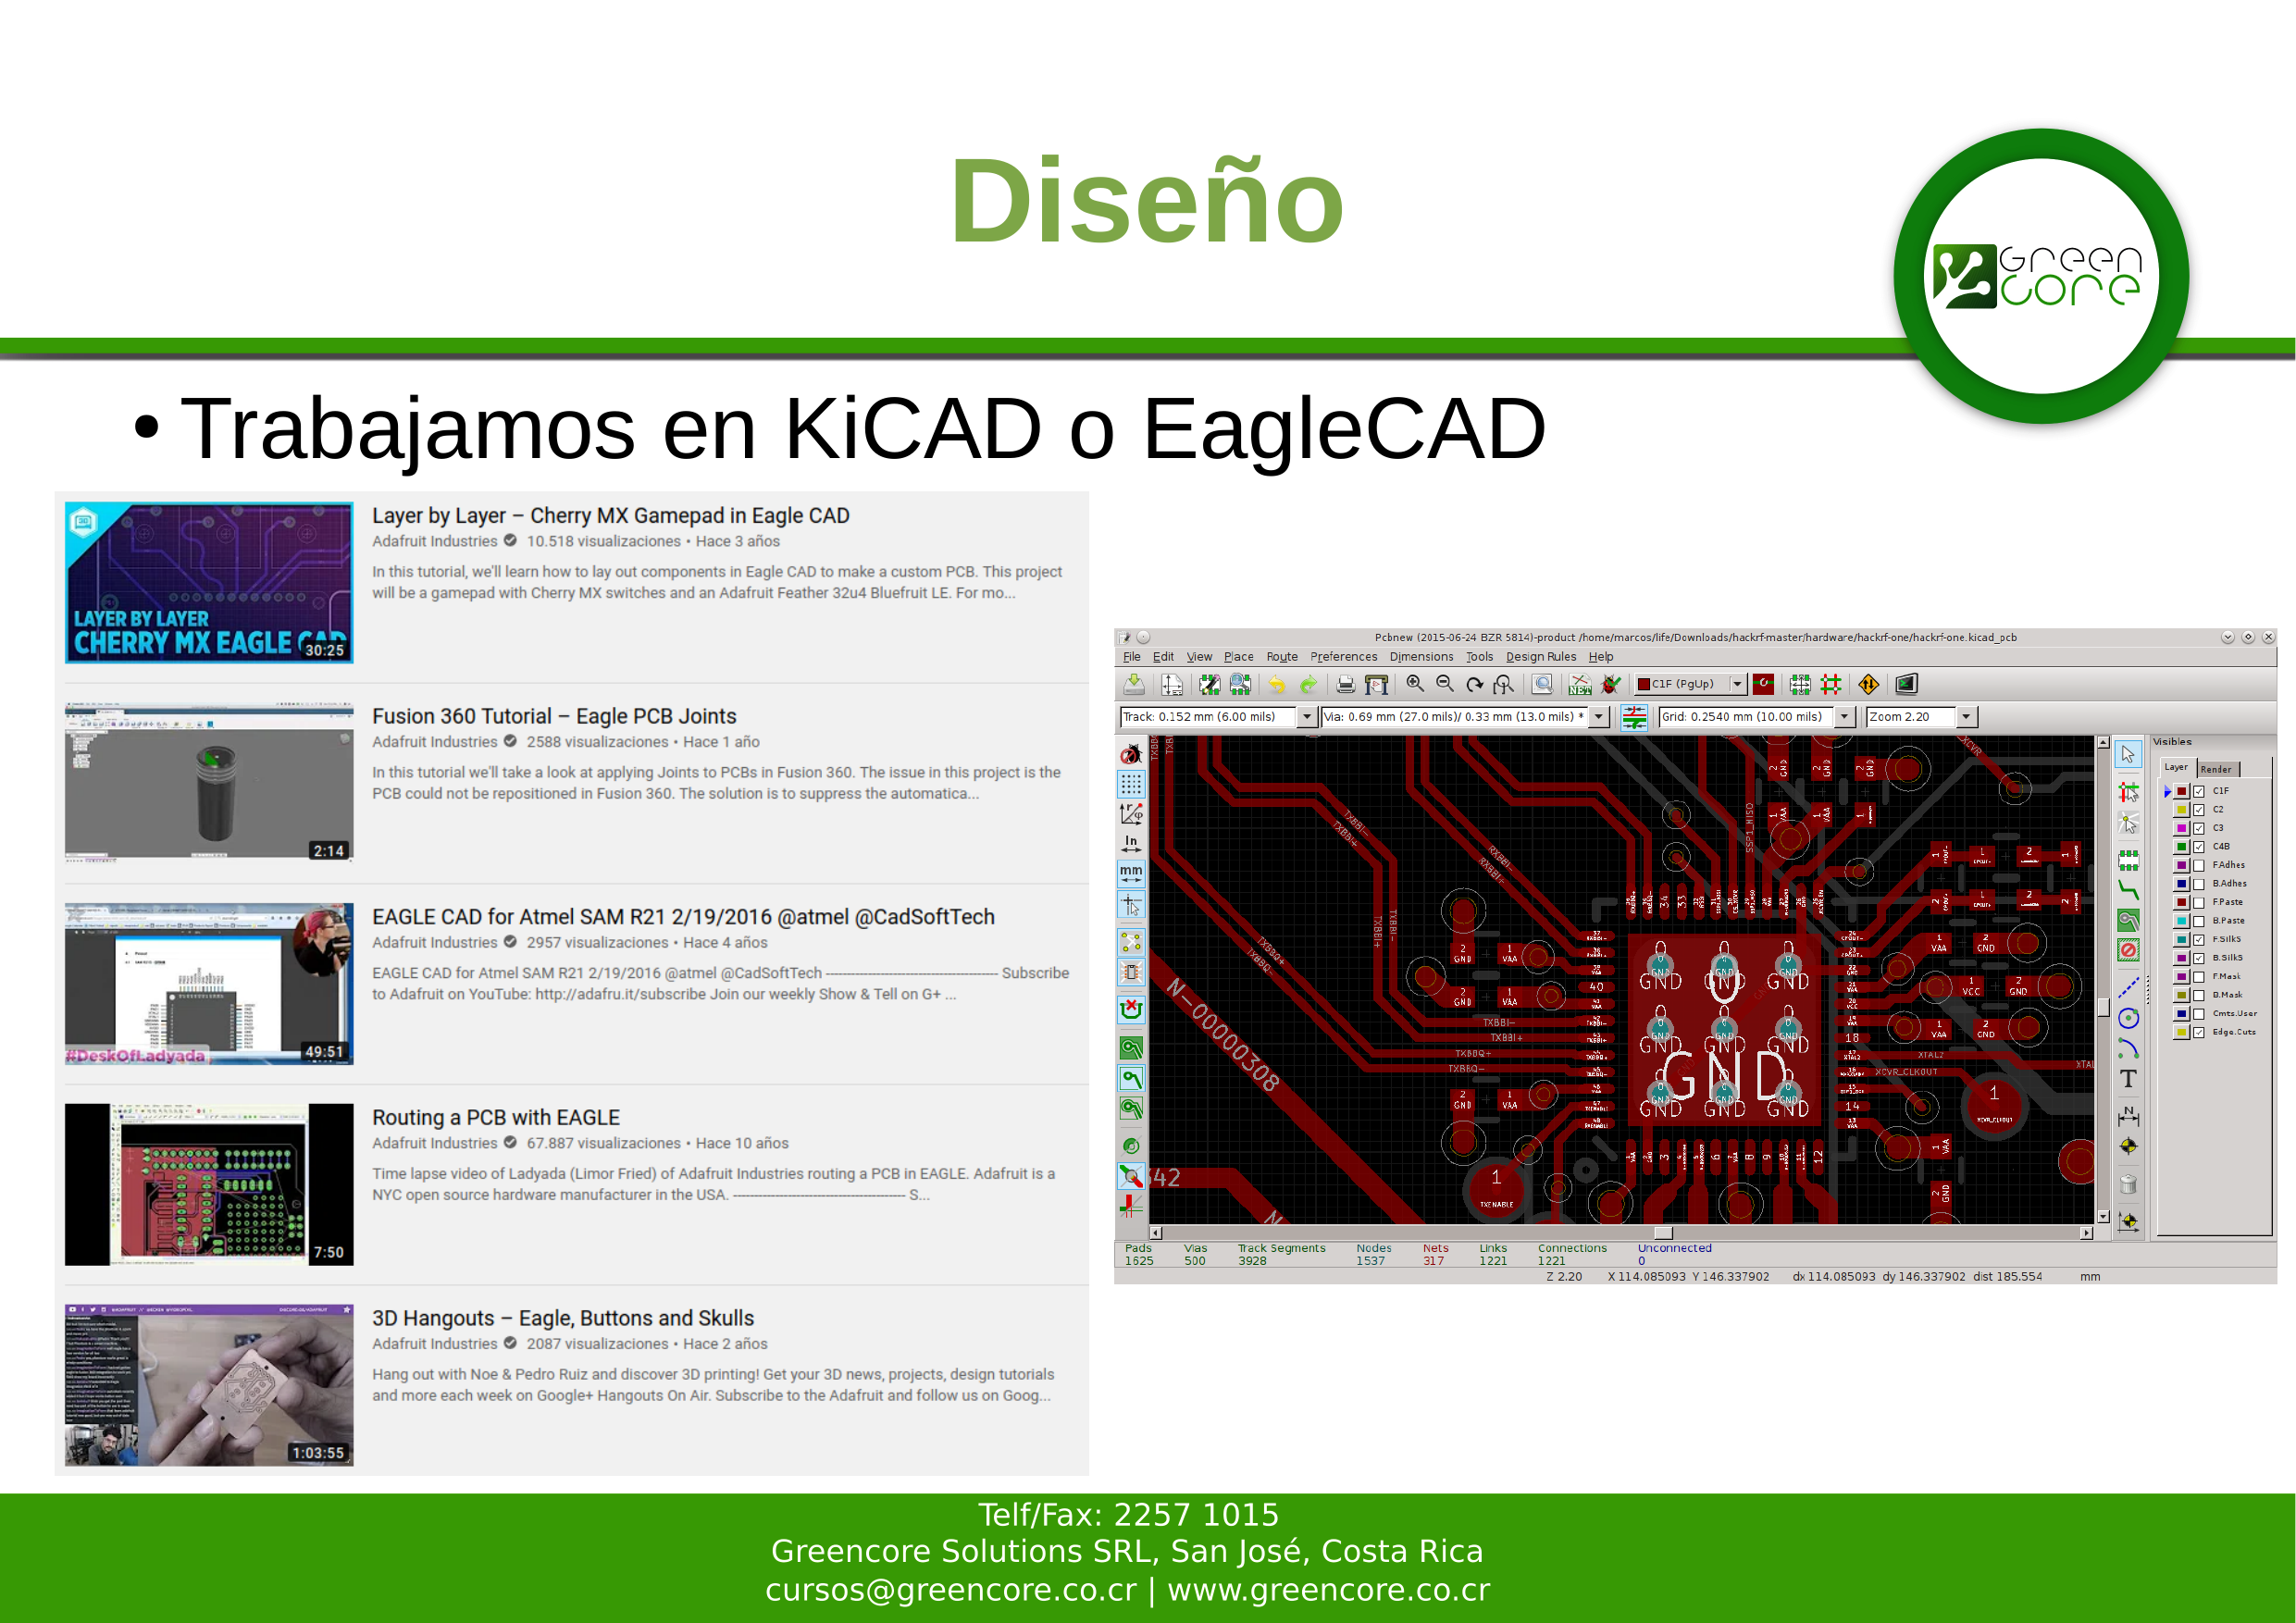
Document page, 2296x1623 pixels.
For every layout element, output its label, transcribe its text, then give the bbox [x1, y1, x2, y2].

picture [0, 0, 2296, 1623]
list Trabajamos en KiCAD o EagleCAD [115, 379, 2181, 1489]
title Diseño [115, 64, 2181, 336]
